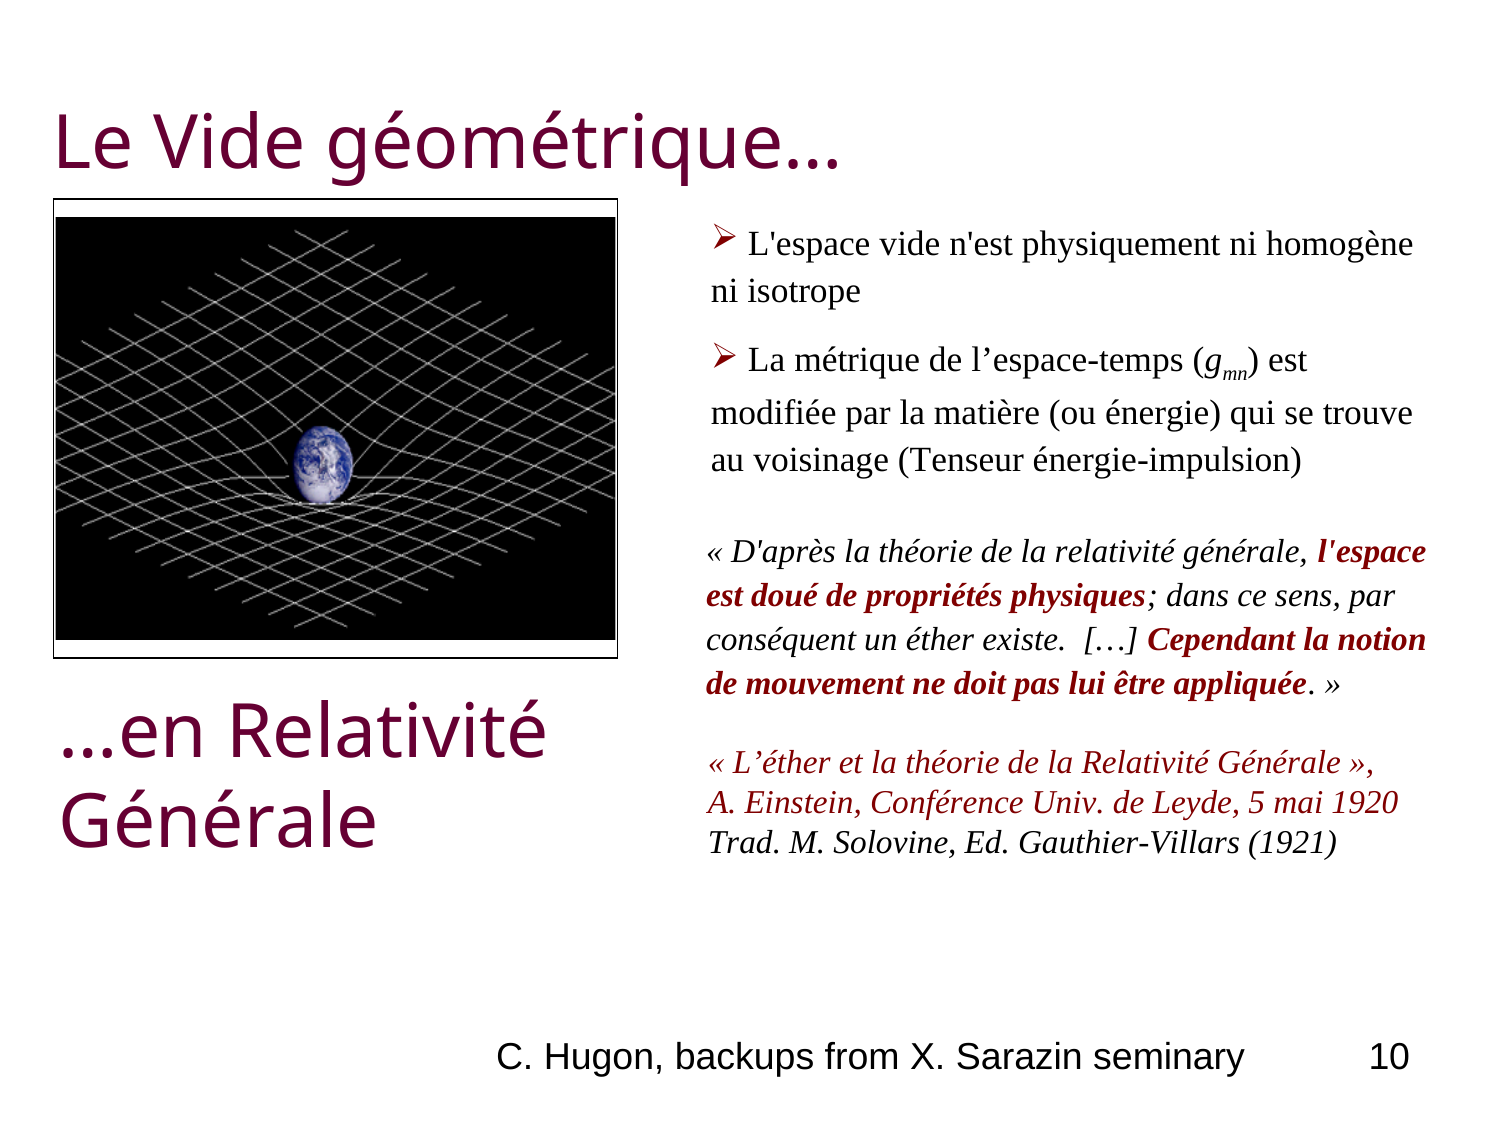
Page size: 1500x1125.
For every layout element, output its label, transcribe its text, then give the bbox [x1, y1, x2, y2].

picture [55, 217, 616, 640]
text_box « D'après la théorie de la relativité générale, l'espace est doué de propriétés physiques; dans ce sens, par conséquent un éther existe. […] Cependant la notion de mouvement ne doit pas lui être appliquée. » [691, 517, 1468, 709]
text_box L'espace vide n'est physiquement ni homogène ni isotrope La métrique de l’espace-temps (gmn) est modifiée par la matière (ou énergie) qui se trouve au voisinage (Tenseur énergie-impulsion) [696, 208, 1449, 486]
text_box …en Relativité Générale [44, 674, 676, 871]
text_box « L’éther et la théorie de la Relativité Générale », A. Einstein, Conférence Univ. de Leyde, 5 mai 1920 Trad. M. Solovine, Ed. Gauthier-Villars (1921) [693, 732, 1467, 868]
text_box Le Vide géométrique… [37, 85, 858, 192]
